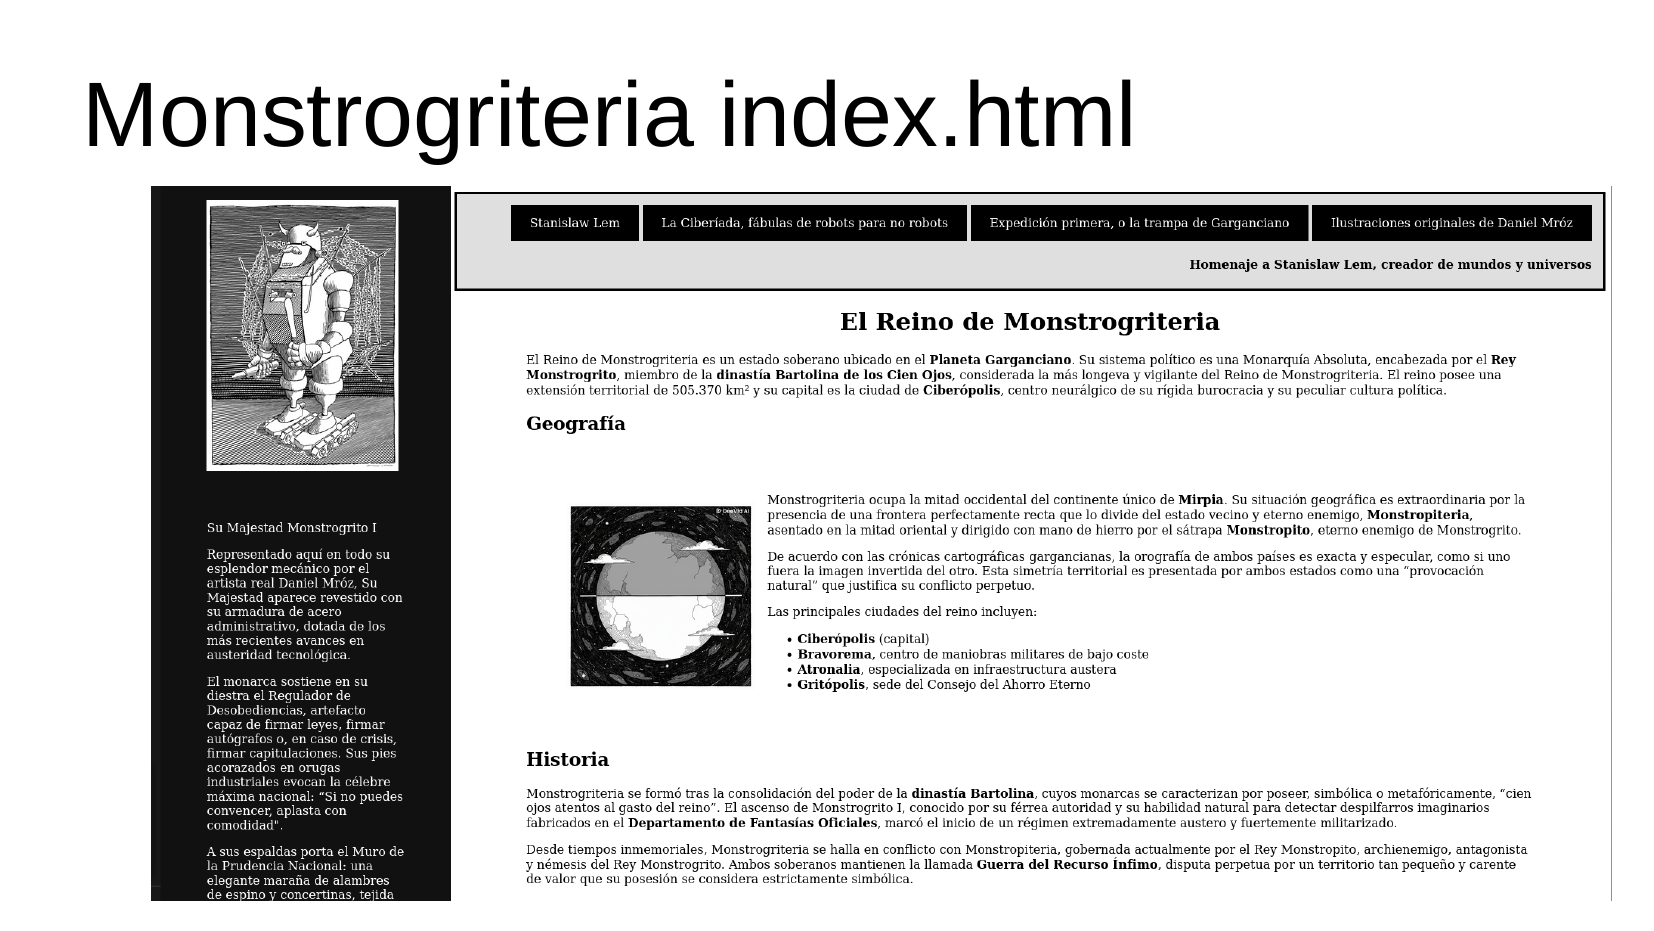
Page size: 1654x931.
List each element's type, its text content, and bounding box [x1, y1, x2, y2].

picture [151, 186, 1612, 901]
title Monstrogriteria index.html [82, 37, 1571, 193]
